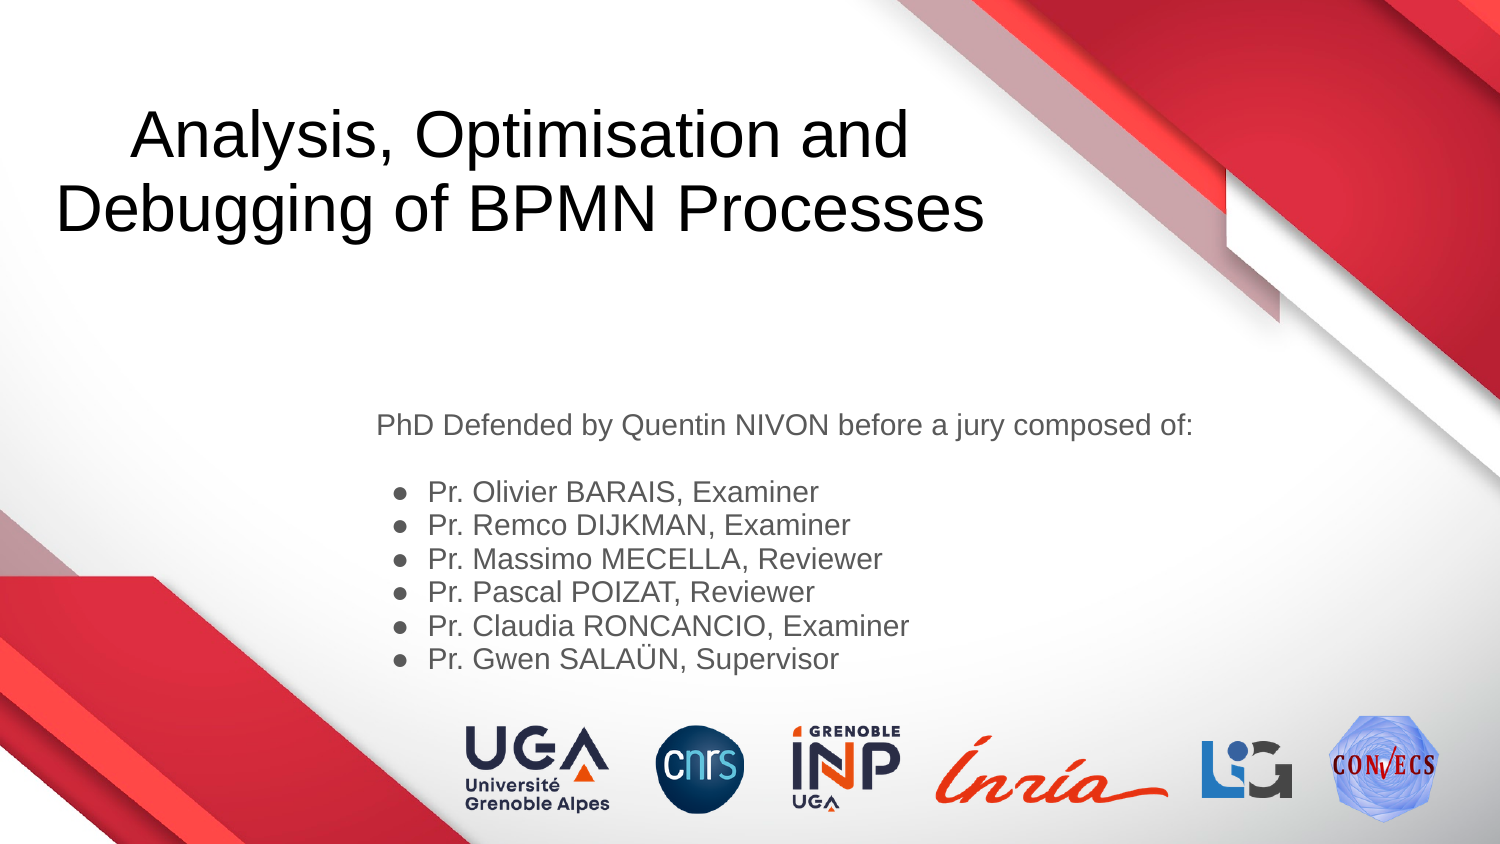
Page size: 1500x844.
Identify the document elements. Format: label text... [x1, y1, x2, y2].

subtitle PhD Defended by Quentin NIVON before a jury composed of: Pr. Olivier BARAIS, Examiner Pr. Remco DIJKMAN, Examiner Pr. Massimo MECELLA, Reviewer Pr. Pascal POIZAT, Reviewer Pr. Claudia RONCANCIO, Examiner Pr. Gwen SALAÜN, Supervisor [360, 393, 1259, 697]
picture [0, 0, 1500, 844]
title Analysis, Optimisation and Debugging of BPMN Processes [0, 24, 1084, 318]
